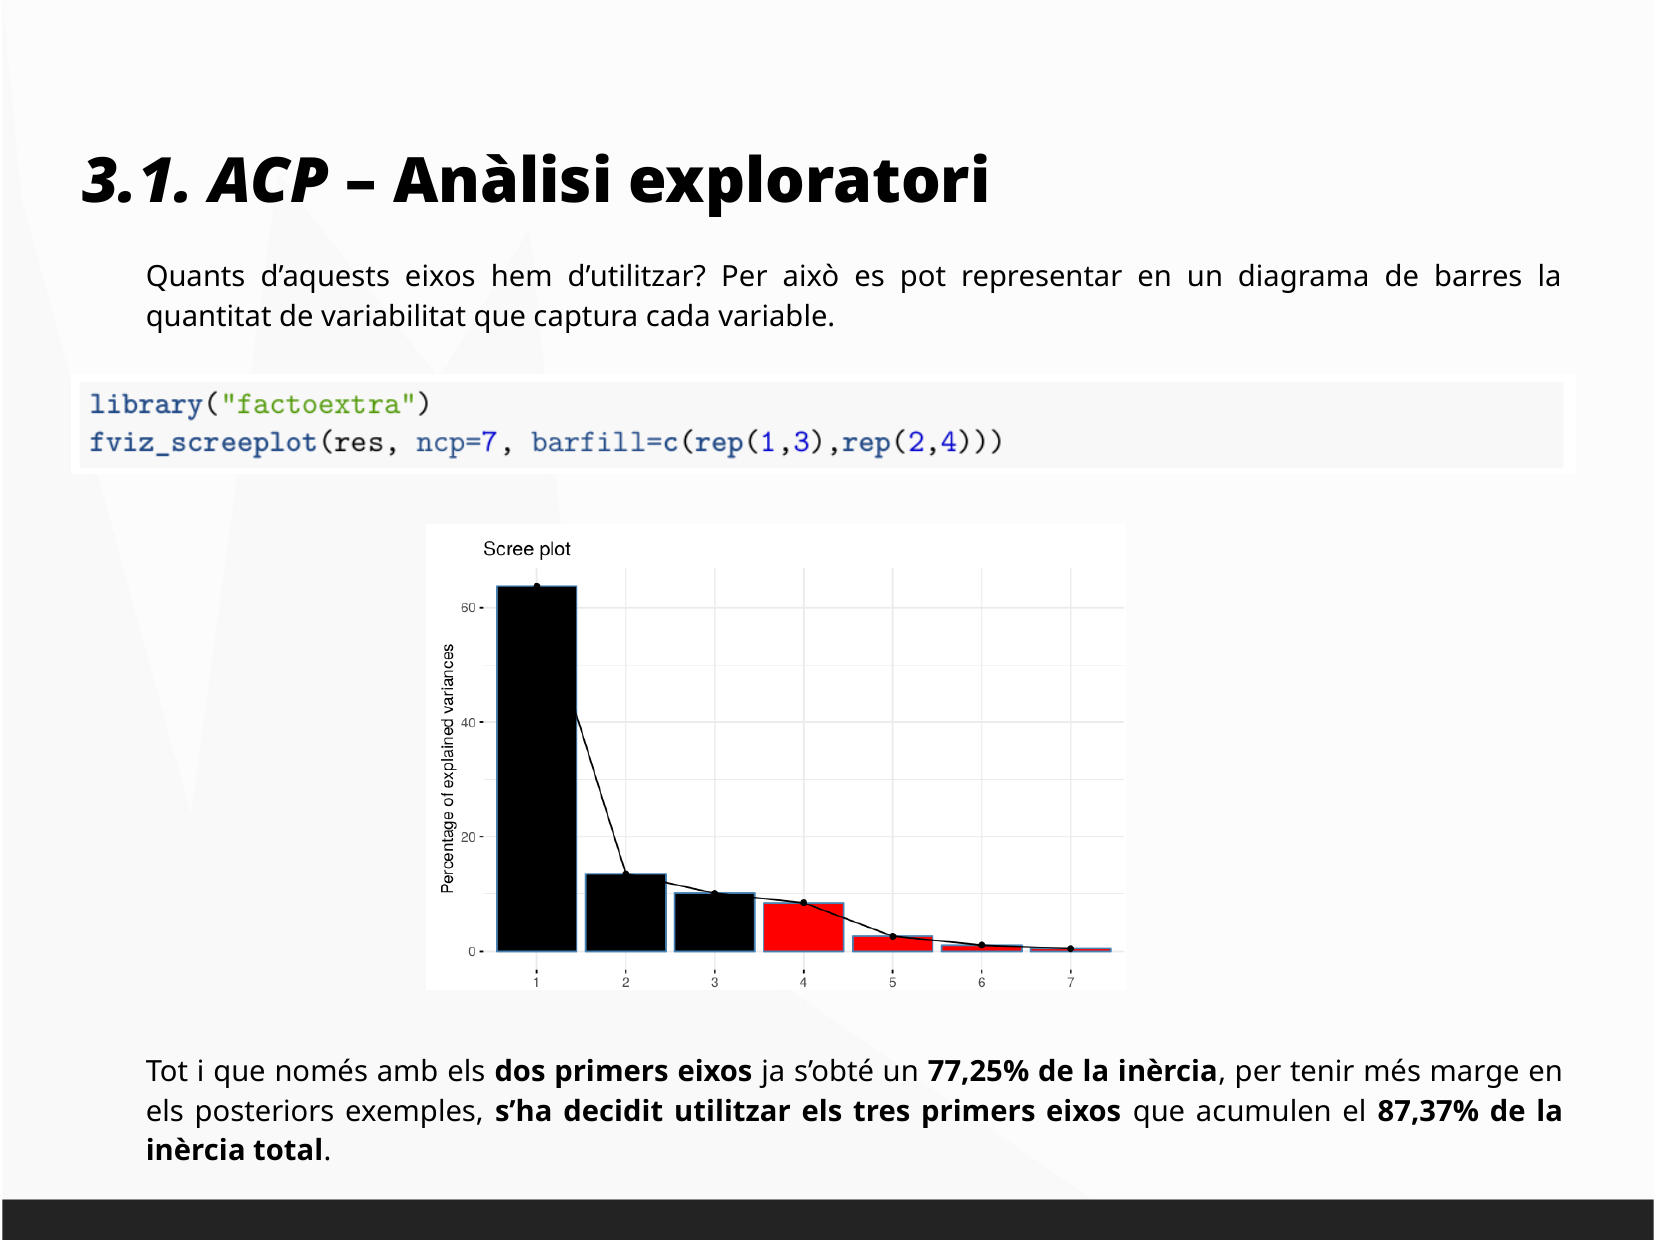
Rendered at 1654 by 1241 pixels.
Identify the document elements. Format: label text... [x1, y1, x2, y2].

list Tot i que només amb els dos primers eixos ja s’obté un 77,25% de la inèrcia, per tenir més marge en els posteriors exemples, s’ha decidit utilitzar els tres primers eixos que acumulen el 87,37% de la inèrcia total. [75, 1050, 1564, 1241]
picture [2, 0, 1654, 1241]
title 3.1. ACP – Anàlisi exploratori [82, 132, 1571, 226]
list Quants d’aquests eixos hem d’utilitzar? Per això es pot representar en un diagrama de barres la quantitat de variabilitat que captura cada variable. [75, 255, 1564, 374]
